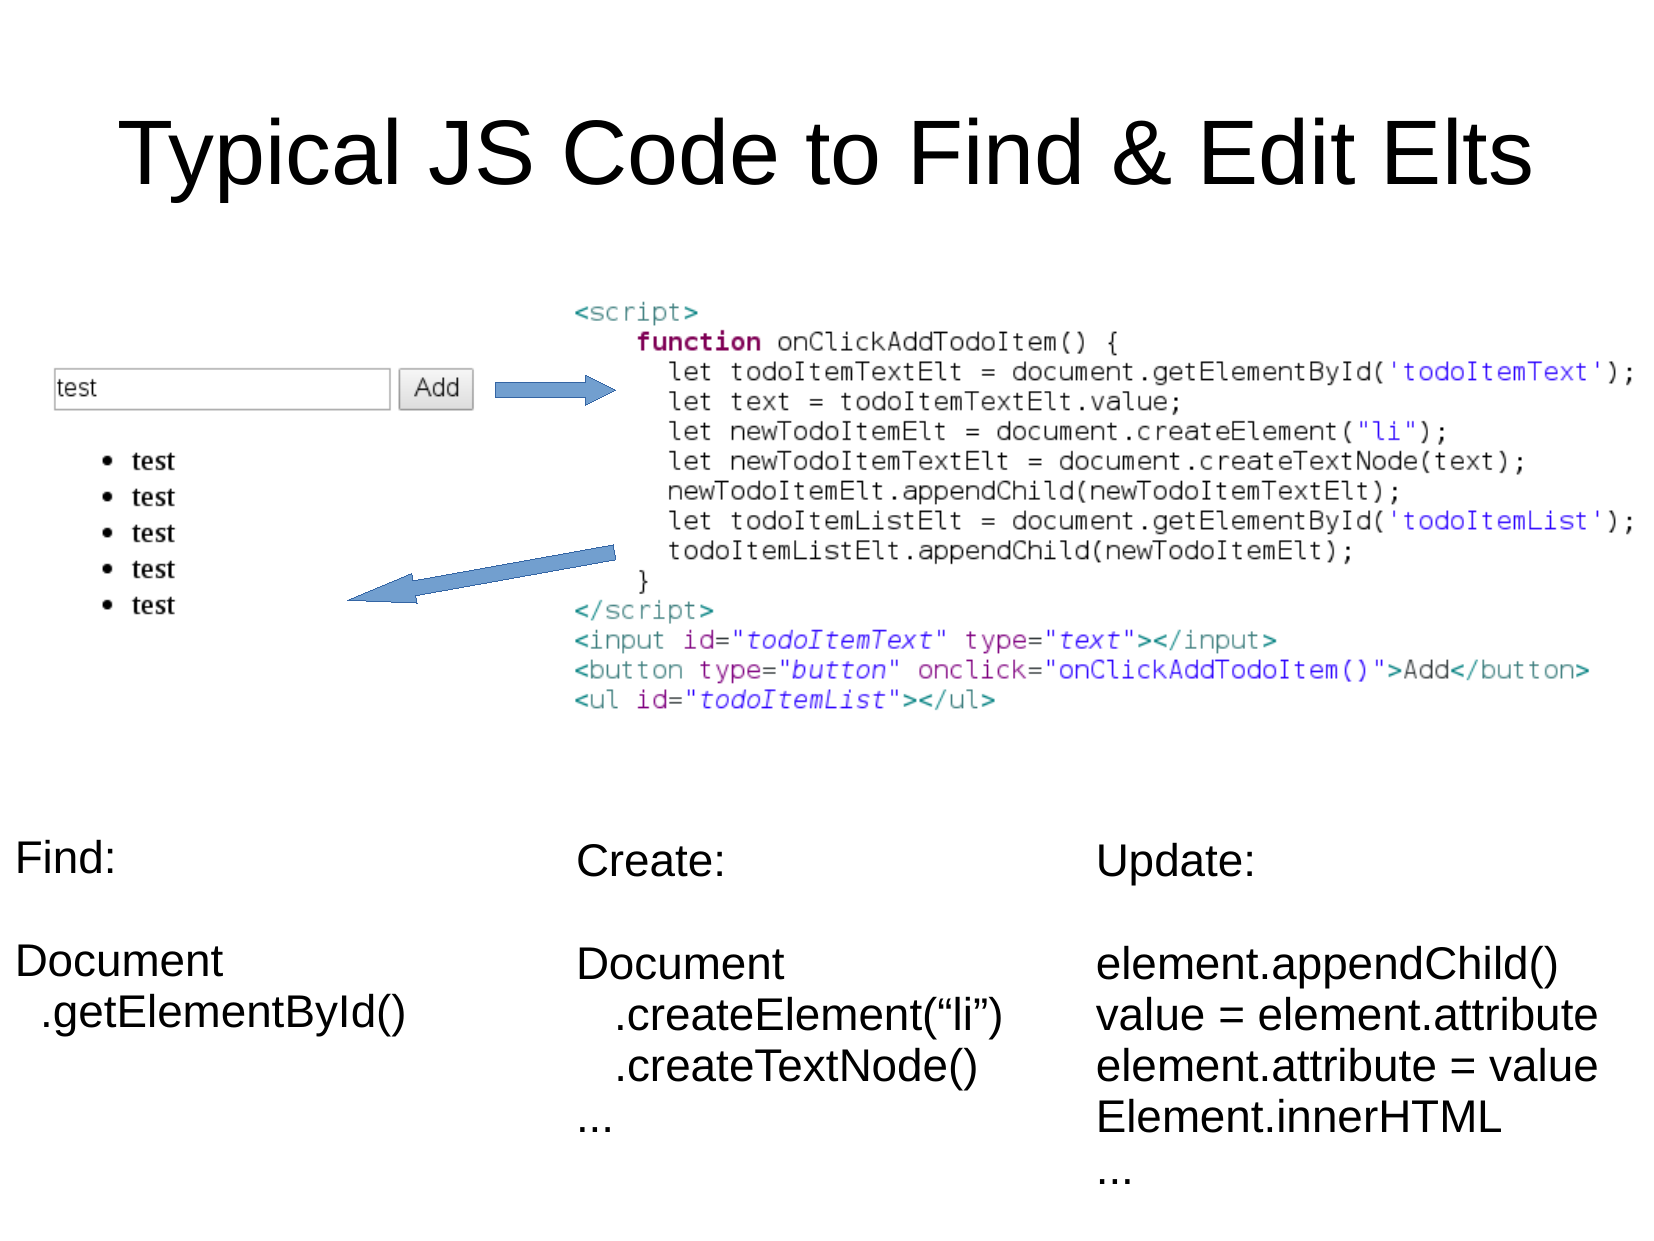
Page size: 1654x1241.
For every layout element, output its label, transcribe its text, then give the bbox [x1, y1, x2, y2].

text_box Find: Document .getElementById() [0, 825, 631, 1216]
text_box Create: Document .createElement(“li”) .createTextNode() ... [561, 827, 1081, 1218]
title Typical JS Code to Find & Edit Elts [82, 49, 1571, 257]
picture [45, 359, 485, 631]
picture [571, 299, 1636, 718]
text_box [495, 375, 616, 406]
text_box Update: element.appendChild() value = element.attribute element.attribute = value Element.innerHTML ... [1081, 827, 1652, 1218]
text_box [347, 544, 616, 604]
